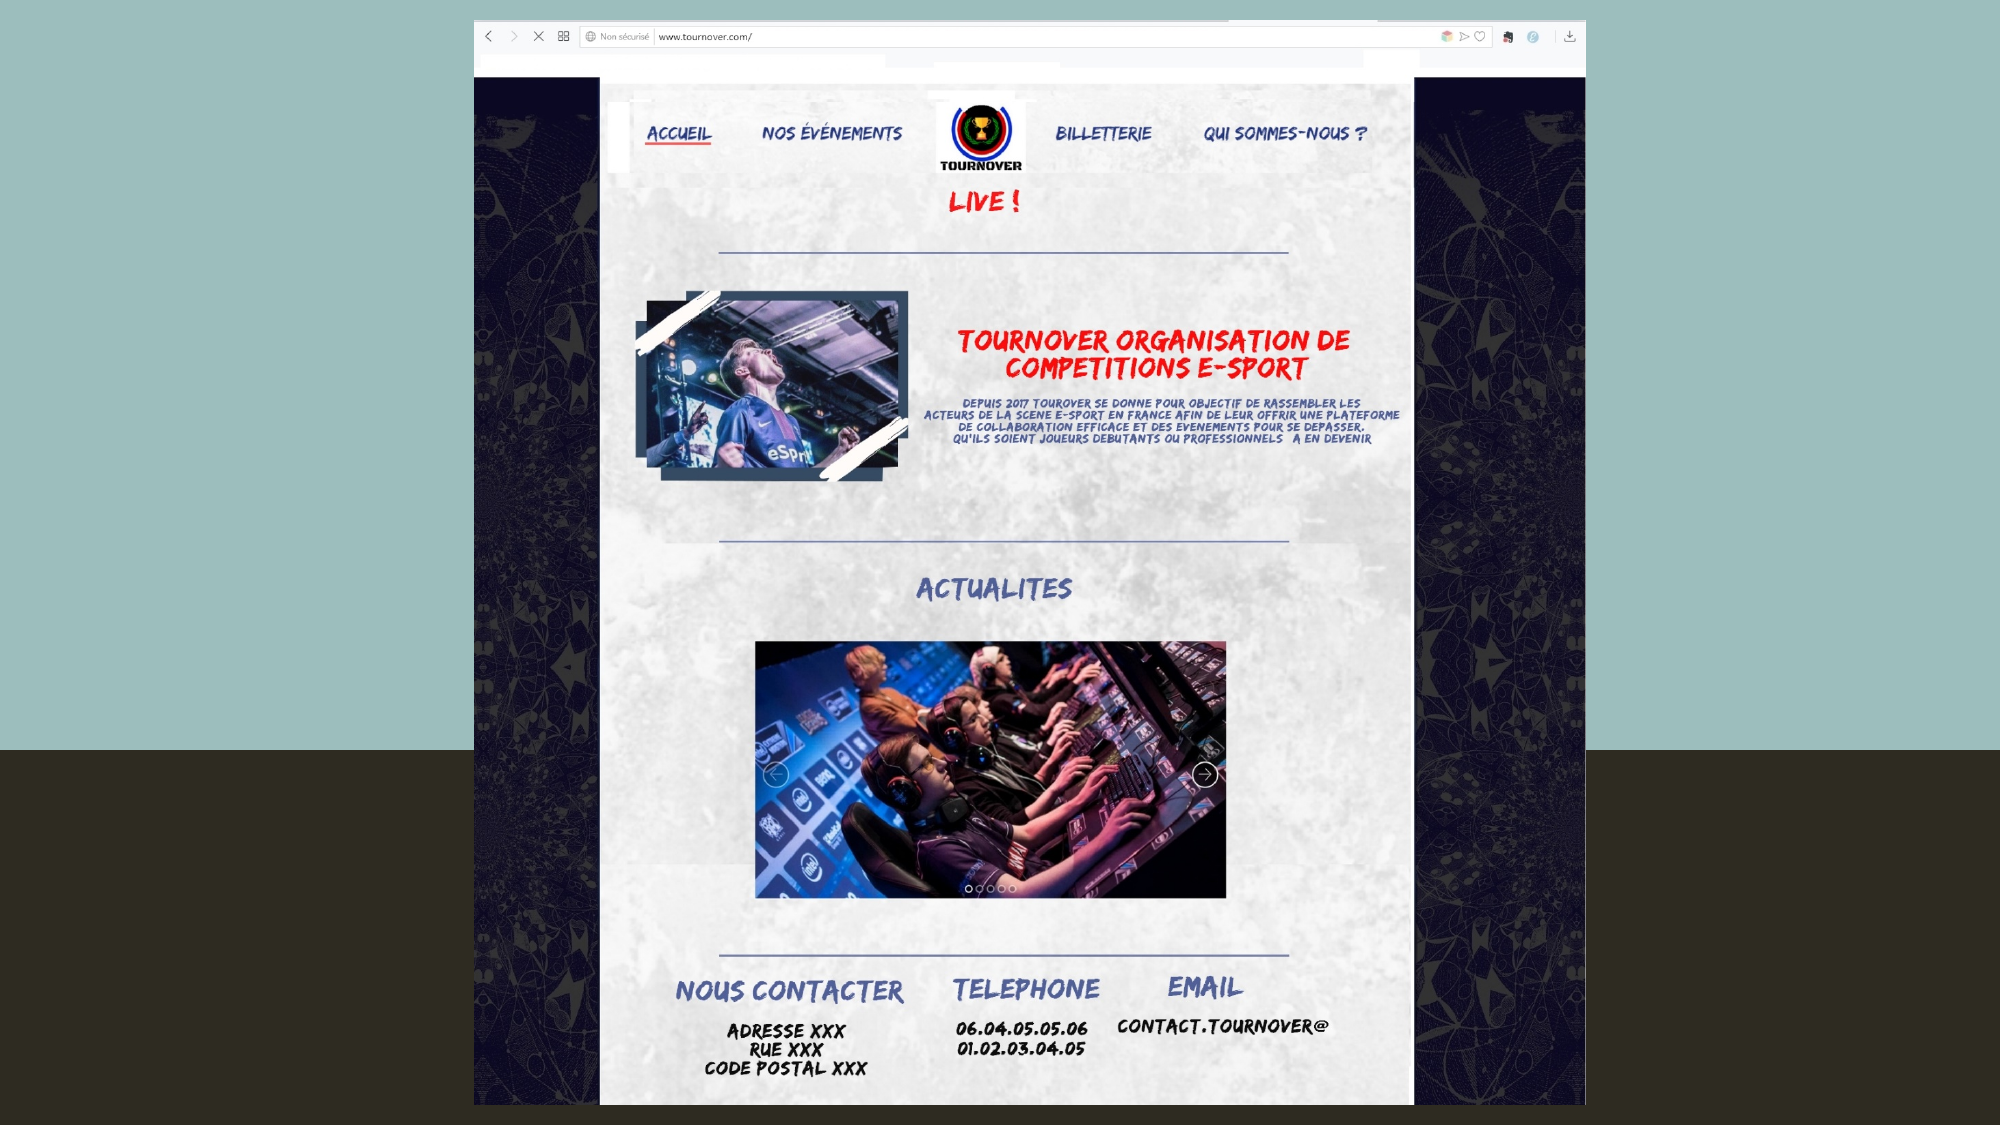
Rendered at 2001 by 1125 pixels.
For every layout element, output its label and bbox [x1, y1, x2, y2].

picture [474, 20, 1586, 1105]
